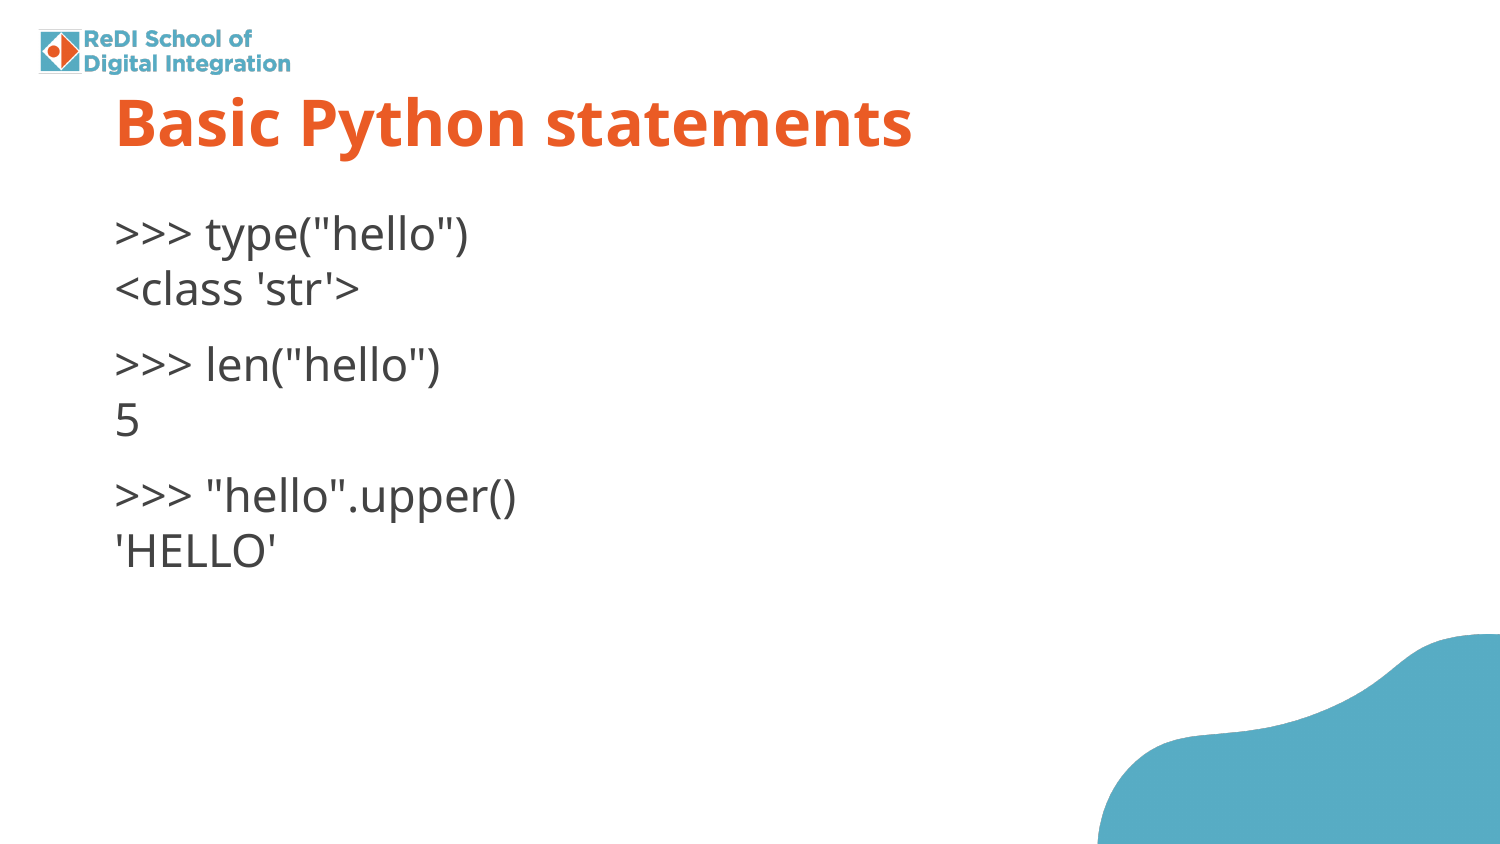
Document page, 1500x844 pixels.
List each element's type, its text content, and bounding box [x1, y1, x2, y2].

picture [1097, 634, 1500, 844]
picture [38, 27, 291, 75]
text_box >>> type("hello") <class 'str'> >>> len("hello") 5 >>> "hello".upper() 'HELLO' [108, 199, 1386, 790]
text_box Basic Python statements [108, 91, 1361, 215]
